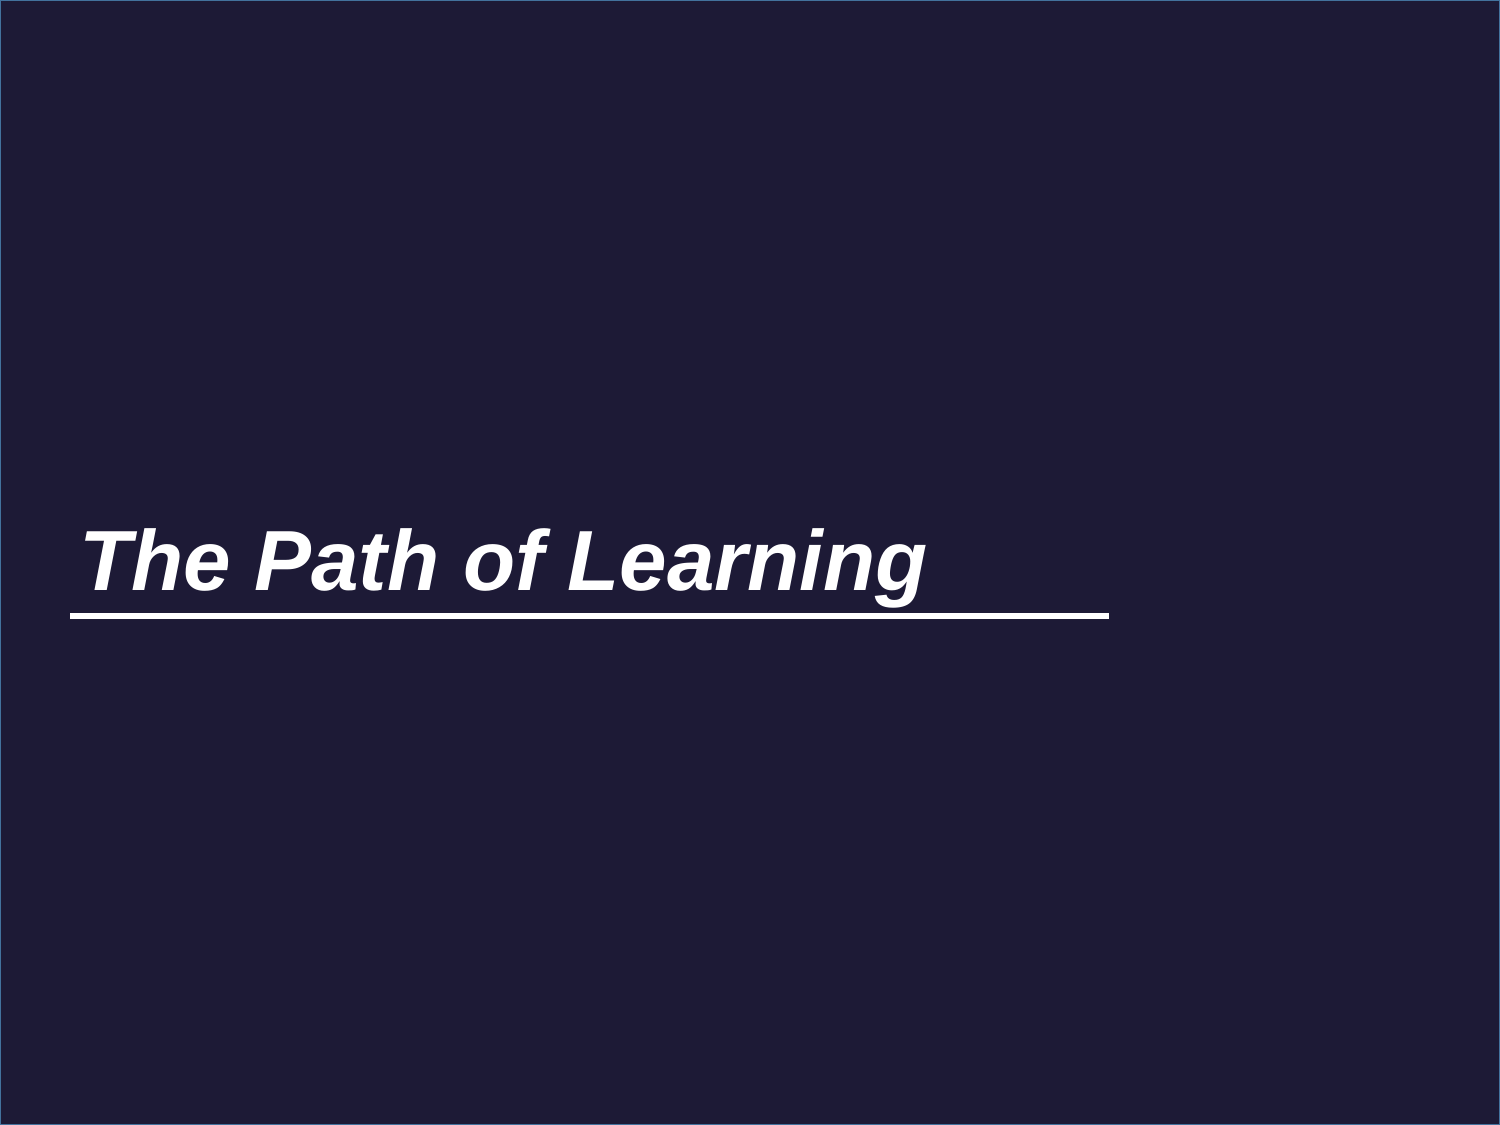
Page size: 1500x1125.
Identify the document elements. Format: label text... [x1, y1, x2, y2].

title The Path of Learning [64, 484, 1415, 628]
